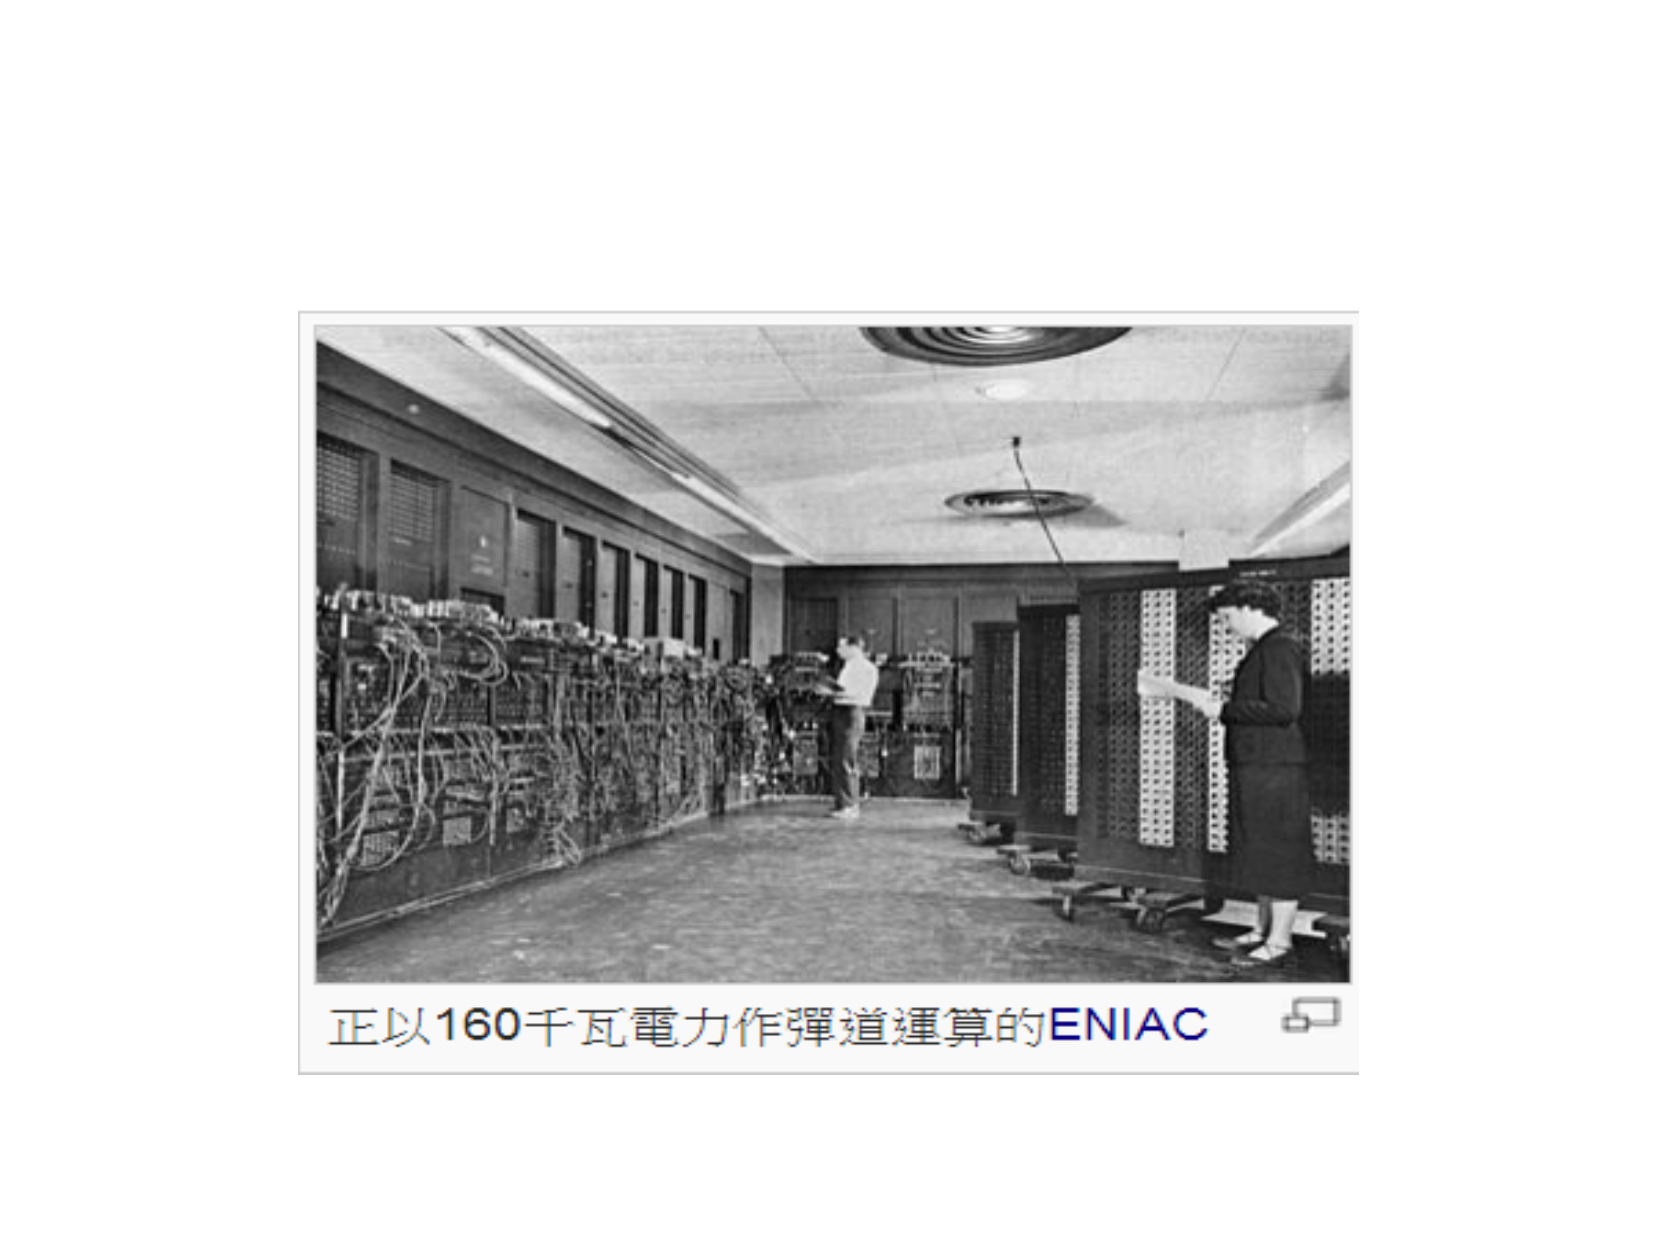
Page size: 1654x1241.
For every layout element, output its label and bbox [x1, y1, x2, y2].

picture [298, 307, 1359, 1075]
